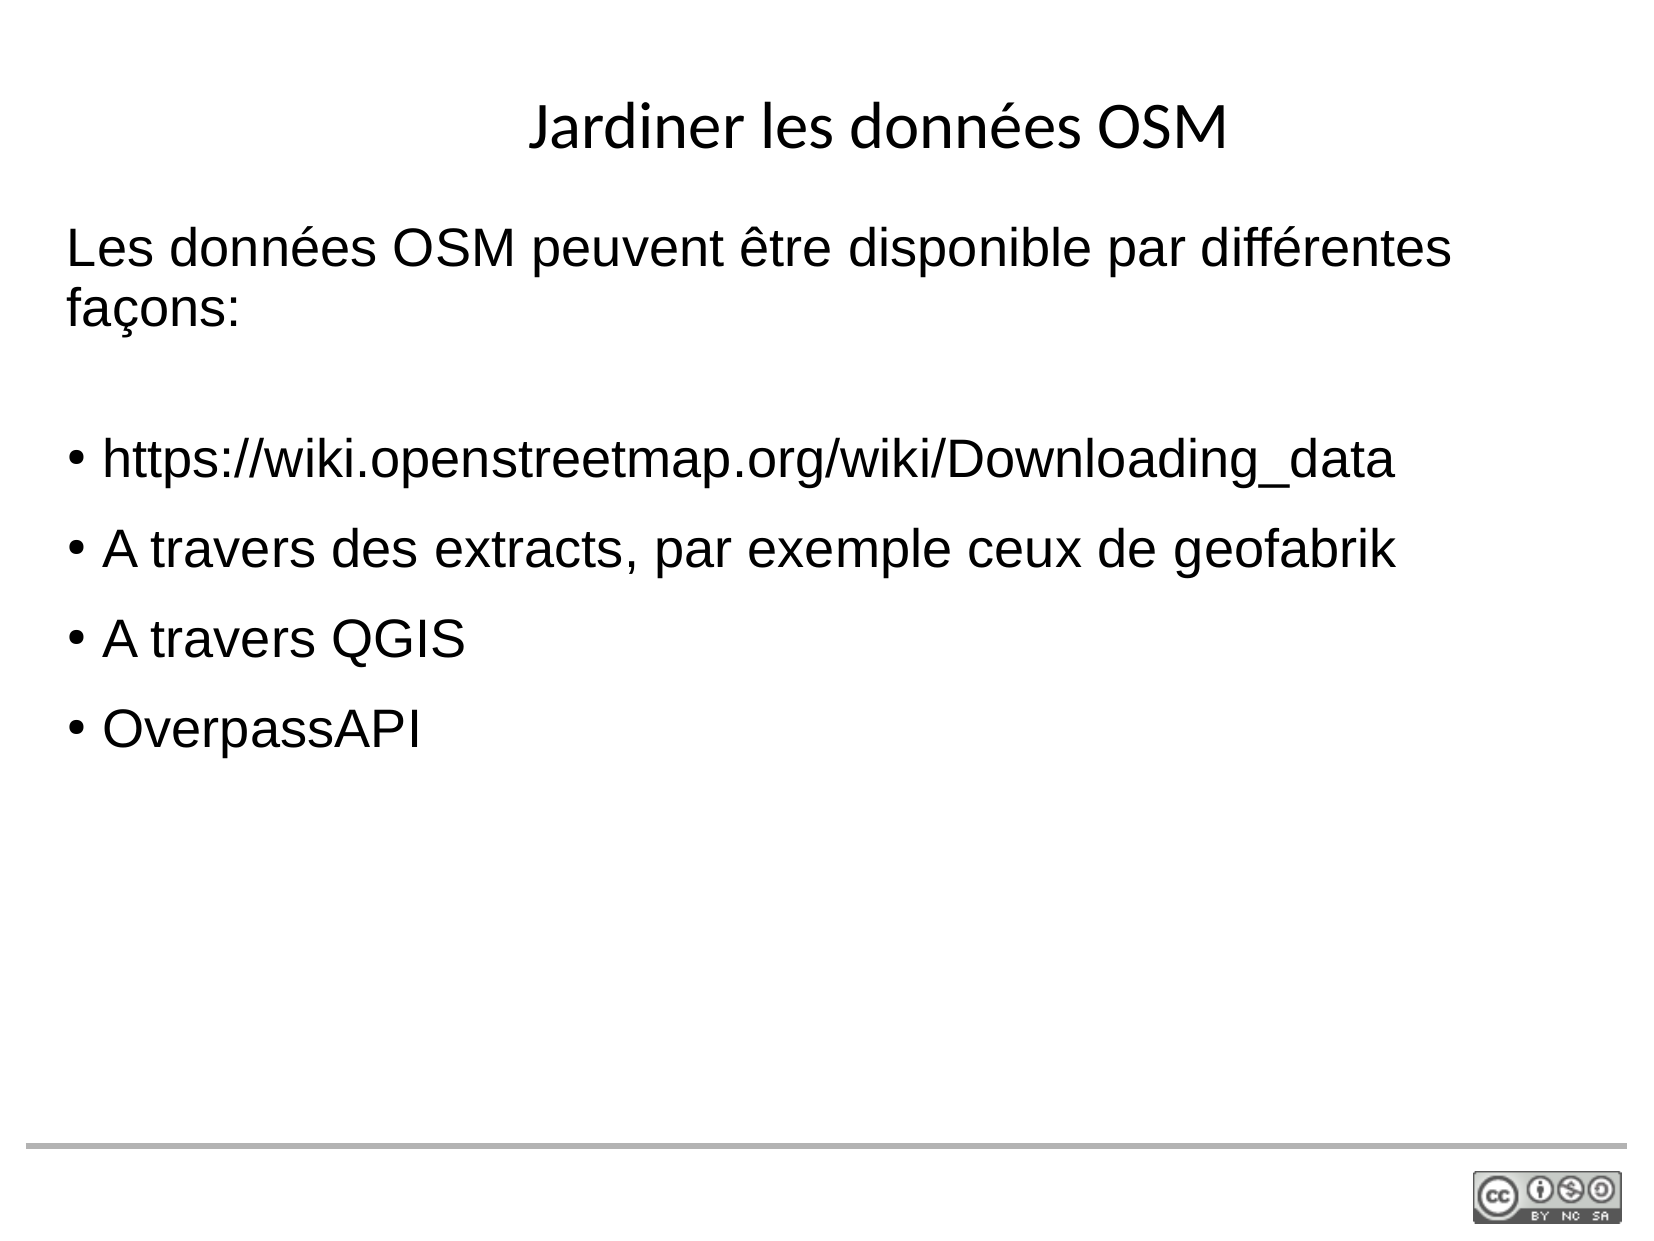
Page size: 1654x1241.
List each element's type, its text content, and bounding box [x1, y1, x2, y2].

text_box Les données OSM peuvent être disponible par différentes façons: https://wiki.openstreetmap.org/wiki/Downloading_data A travers des extracts, par exemple ceux de geofabrik A travers QGIS OverpassAPI [52, 210, 1501, 1192]
title Jardiner les données OSM [135, 18, 1624, 226]
list [30, 209, 1567, 1096]
